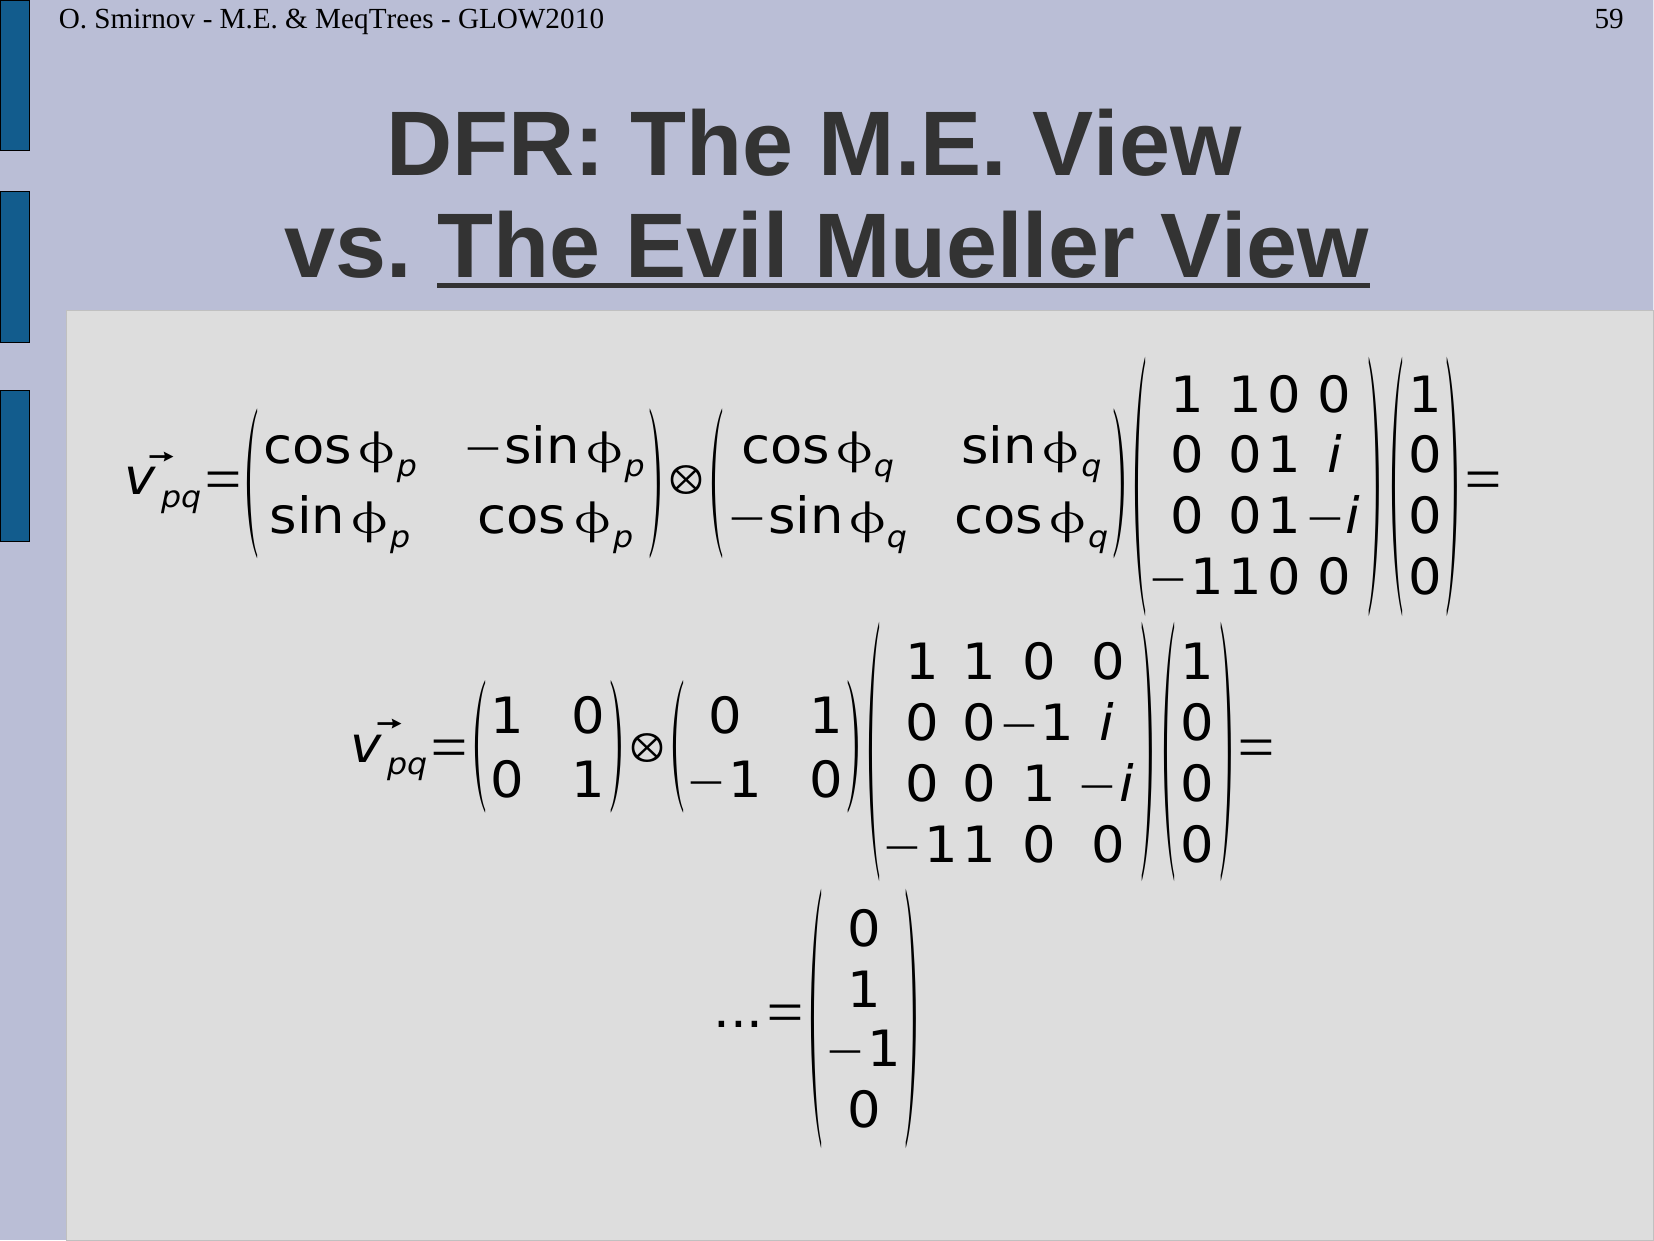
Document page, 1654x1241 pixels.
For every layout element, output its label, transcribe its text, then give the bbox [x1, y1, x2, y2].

chart [118, 354, 1511, 1152]
title DFR: The M.E. View vs. The Evil Mueller View [121, 91, 1534, 299]
